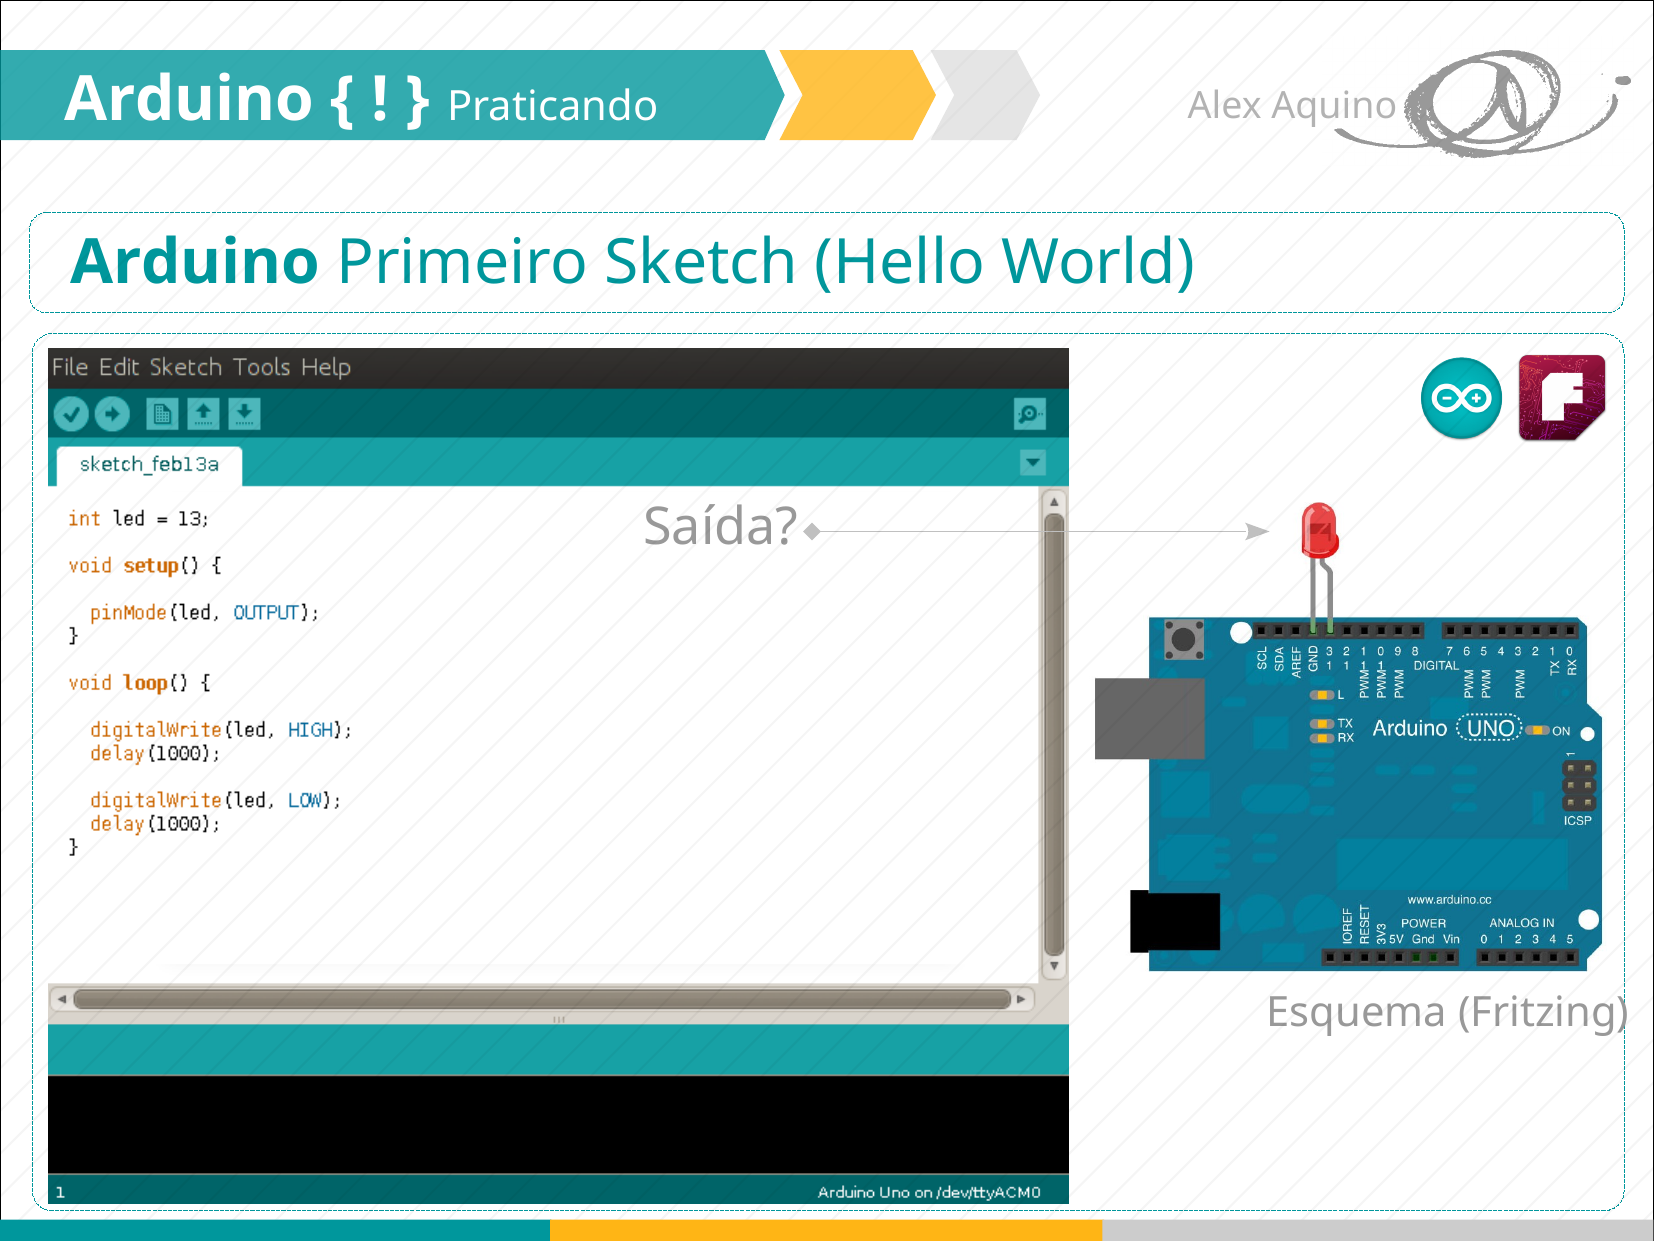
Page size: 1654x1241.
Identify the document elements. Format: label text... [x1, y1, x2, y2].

picture [1322, 36, 1634, 166]
text_box Arduino { ! } Praticando [49, 32, 694, 144]
text_box [0, 0, 1654, 1241]
text_box Alex Aquino [1172, 70, 1439, 132]
